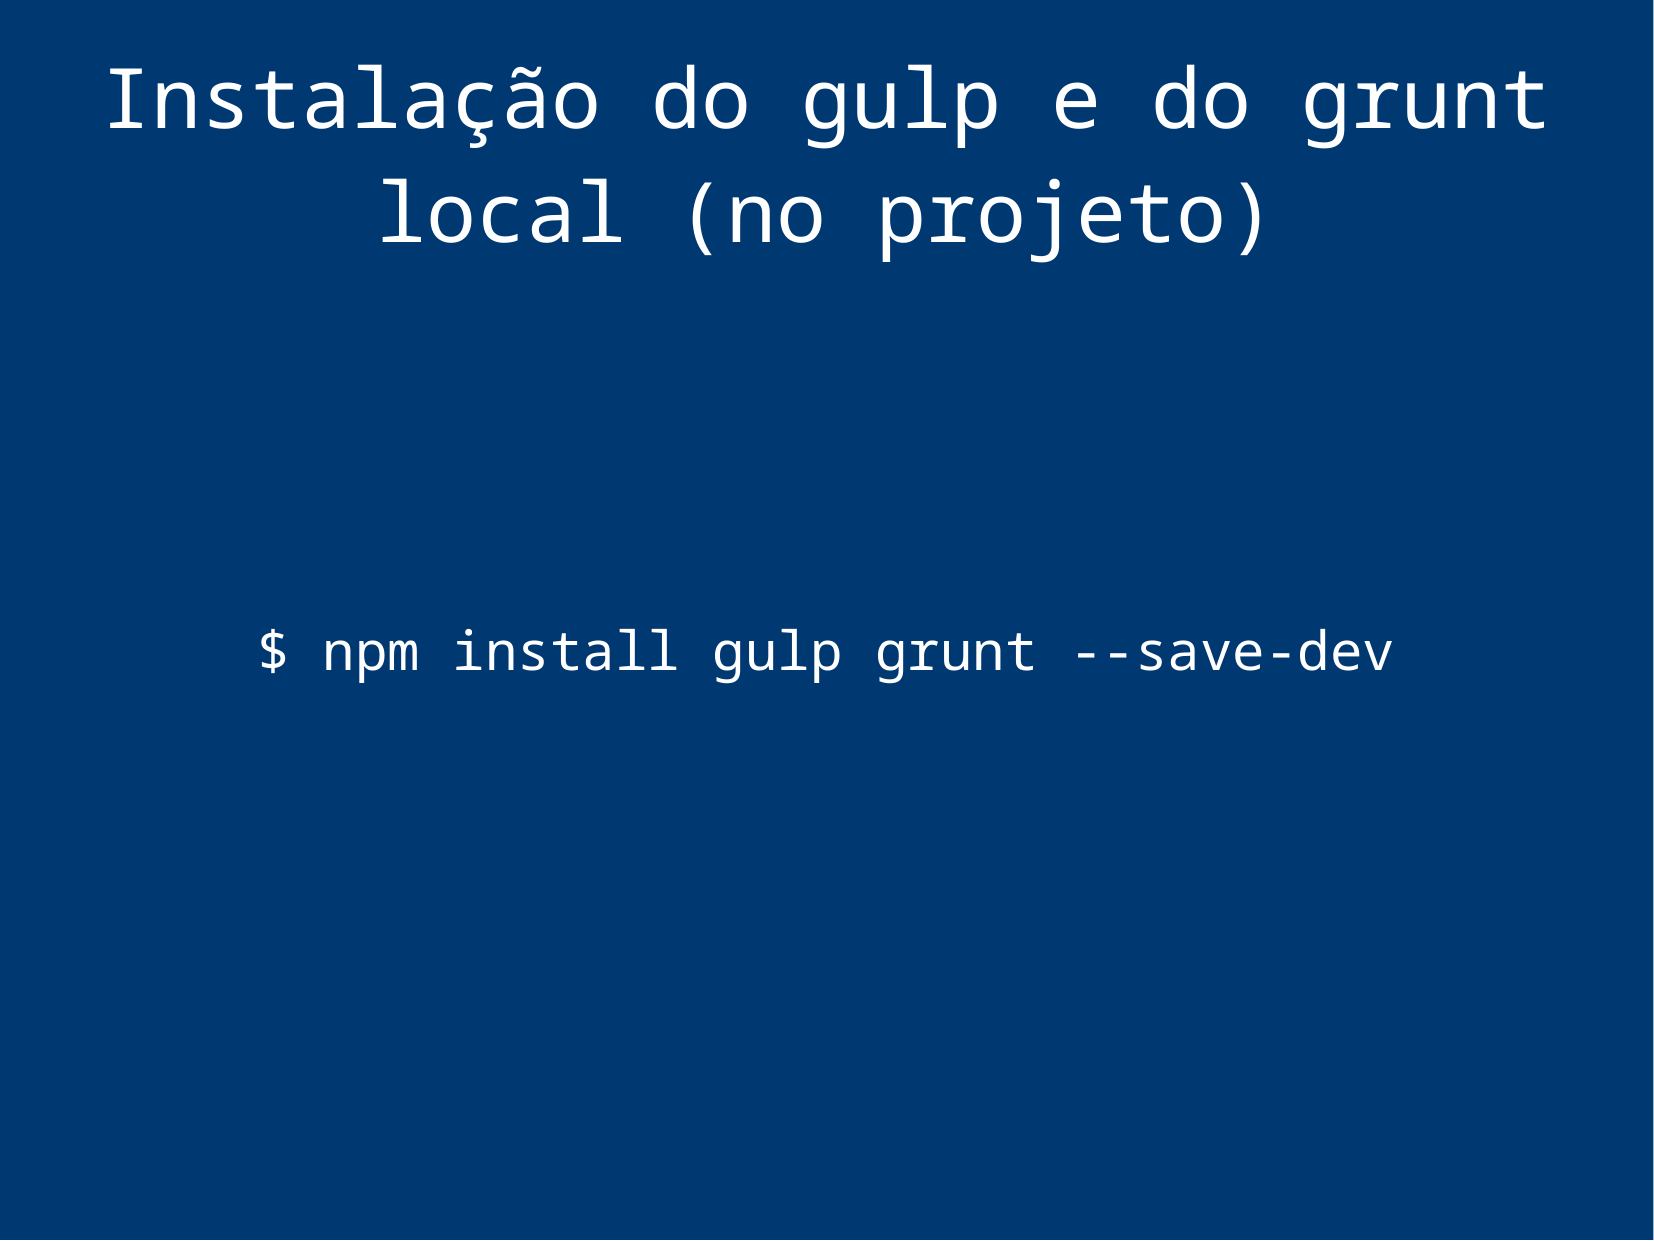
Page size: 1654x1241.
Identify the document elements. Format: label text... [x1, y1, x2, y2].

subtitle $ npm install gulp grunt --save-dev [82, 290, 1571, 1010]
title Instalação do gulp e do grunt local (no projeto) [82, 49, 1571, 257]
